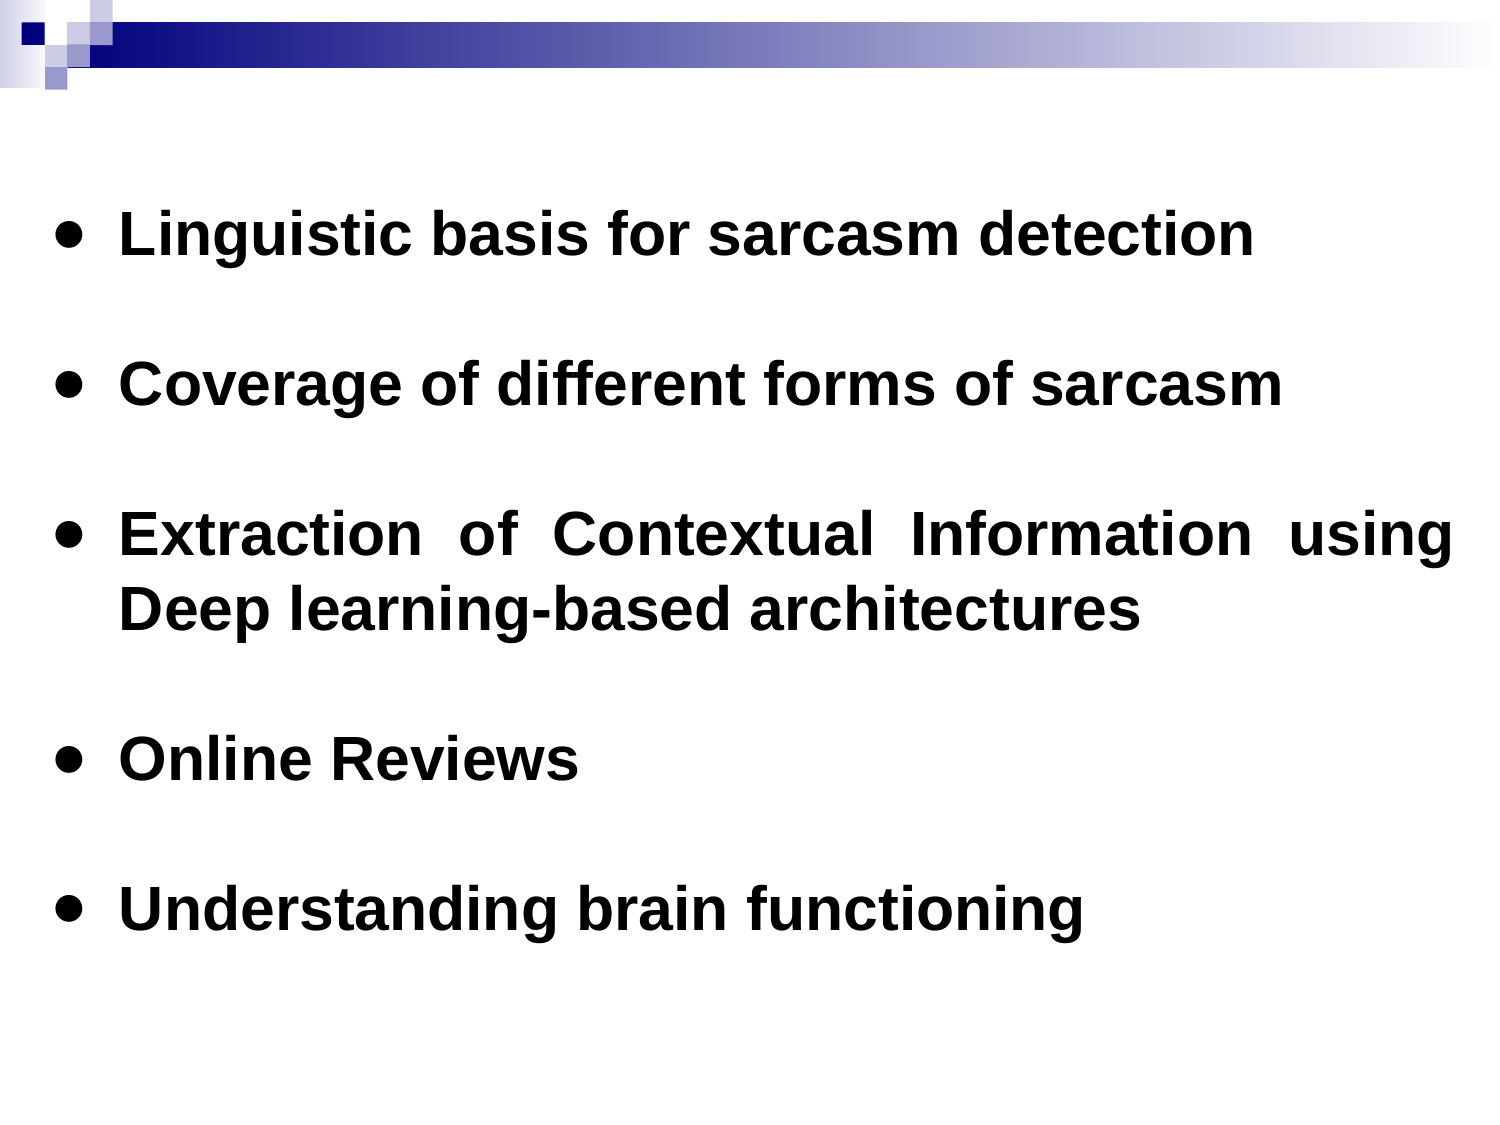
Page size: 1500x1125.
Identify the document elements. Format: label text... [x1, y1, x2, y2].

text_box Linguistic basis for sarcasm detection Coverage of different forms of sarcasm Extraction of Contextual Information using Deep learning-based architectures Online Reviews Understanding brain functioning [28, 113, 1472, 948]
